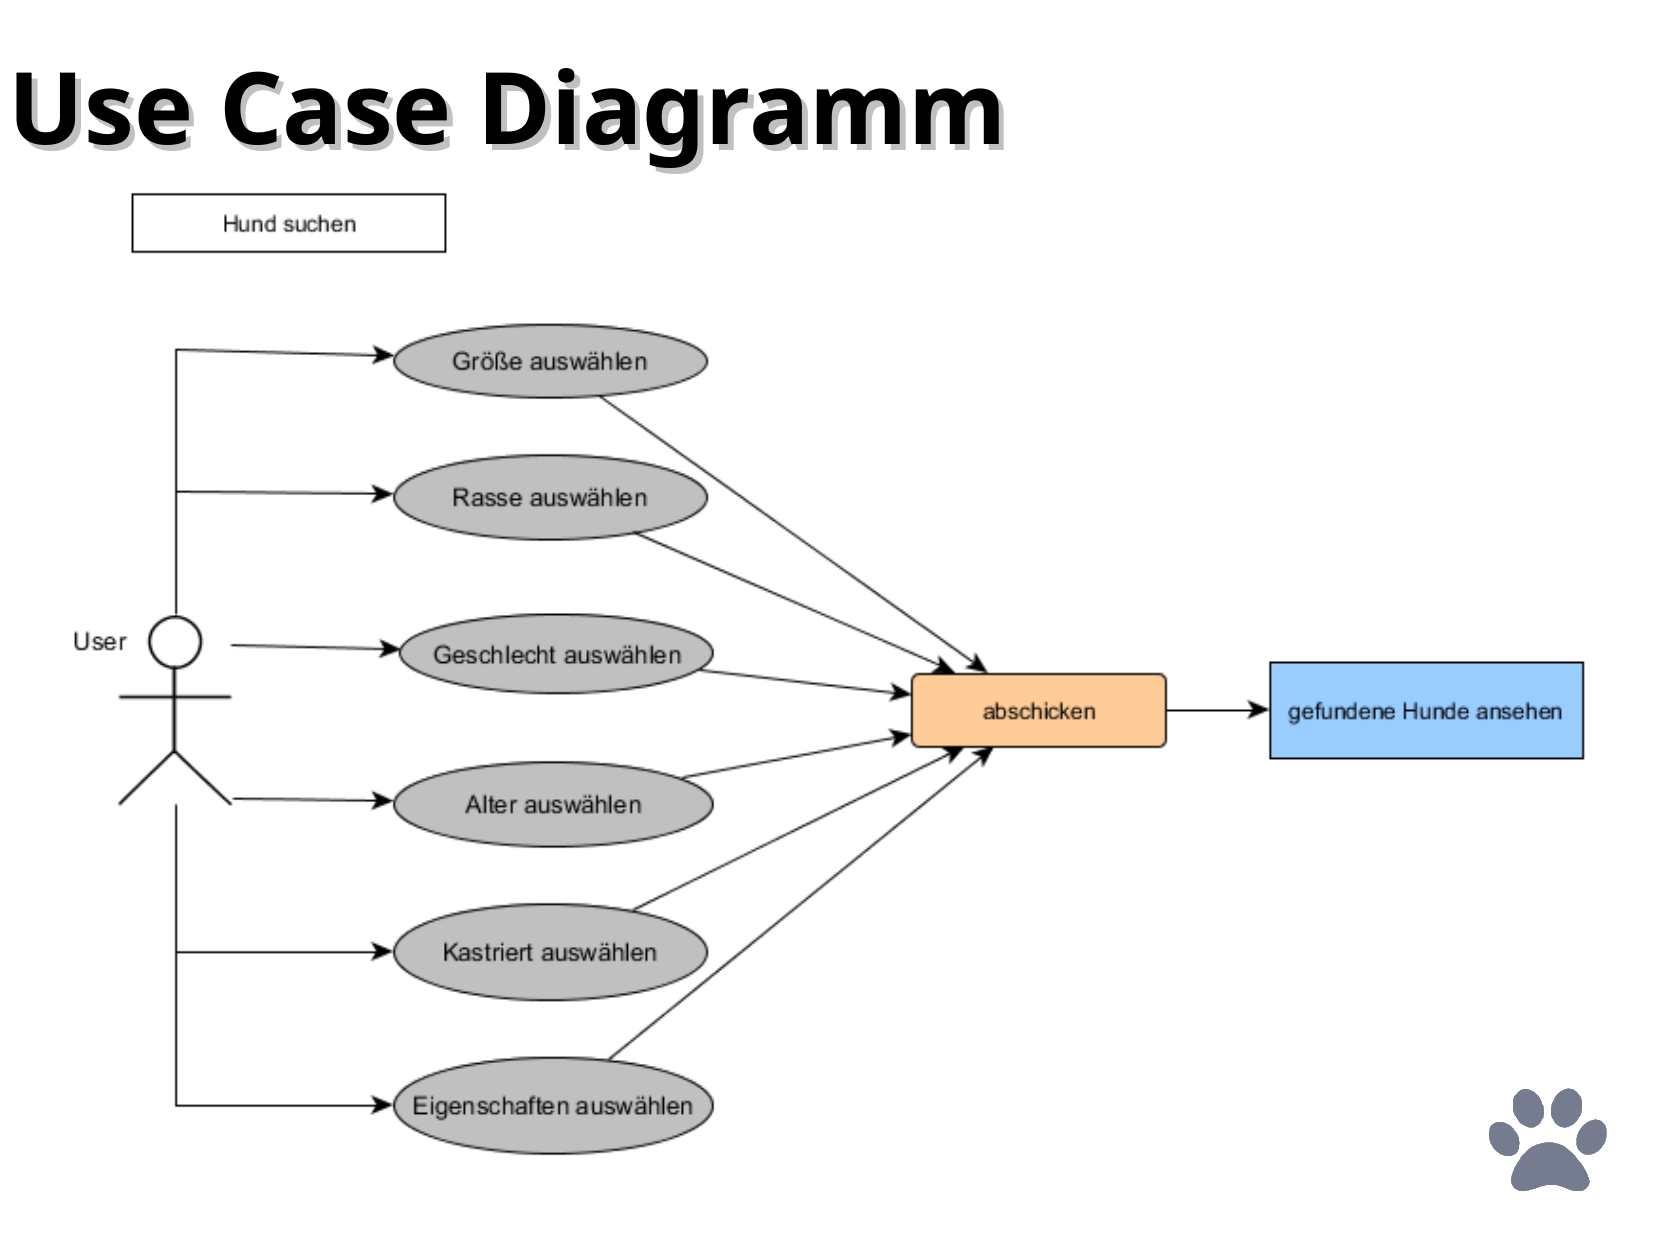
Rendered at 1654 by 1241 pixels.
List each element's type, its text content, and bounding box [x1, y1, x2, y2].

title Use Case Diagramm [0, 2, 1252, 210]
picture [41, 165, 1613, 1193]
